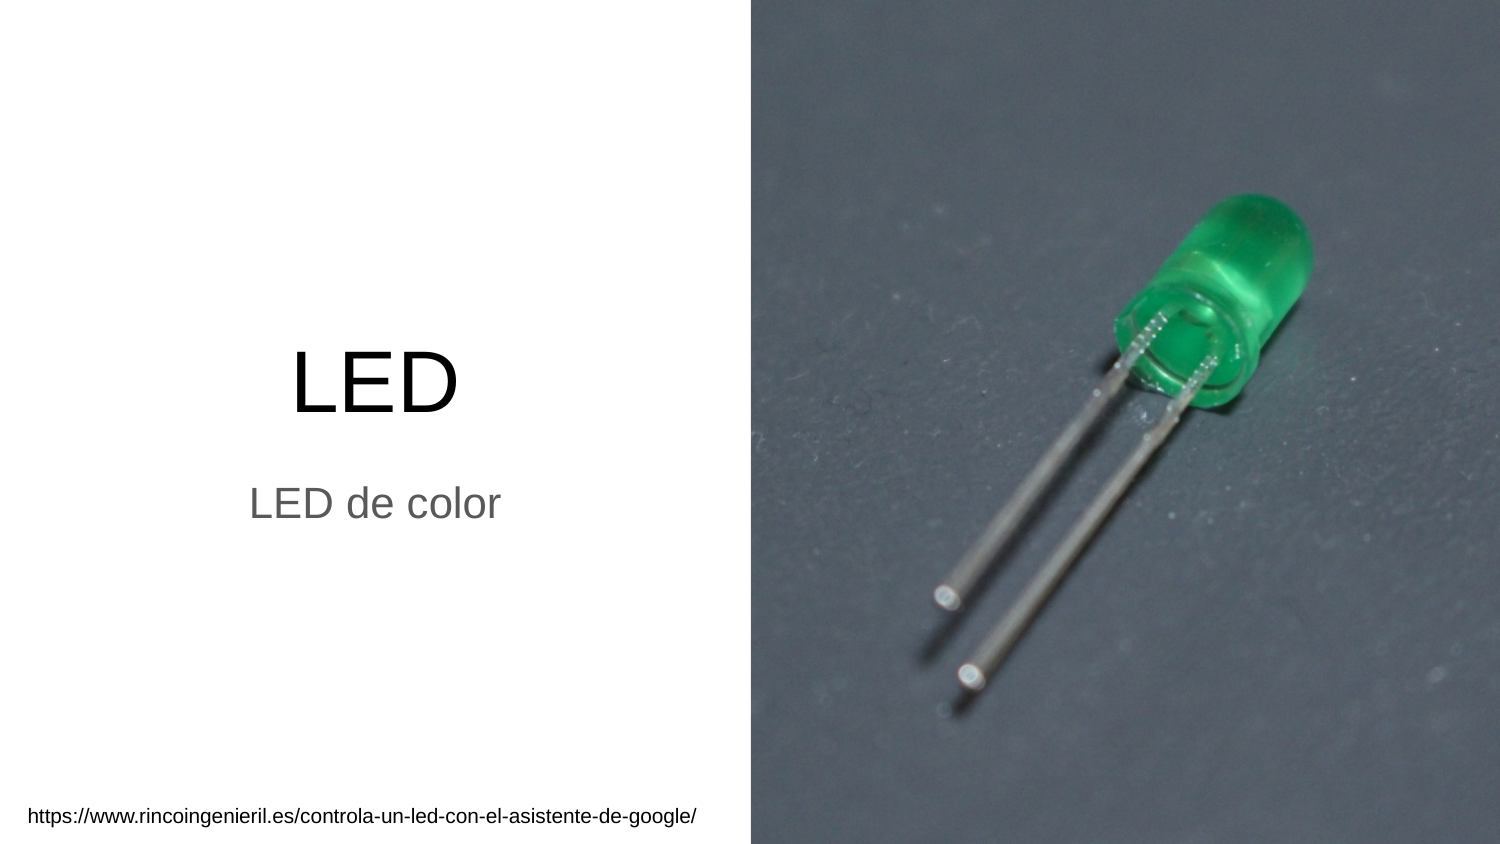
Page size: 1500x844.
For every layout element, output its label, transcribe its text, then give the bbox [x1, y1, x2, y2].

title LED [43, 202, 708, 446]
picture [751, 0, 1500, 844]
subtitle LED de color [43, 459, 708, 663]
